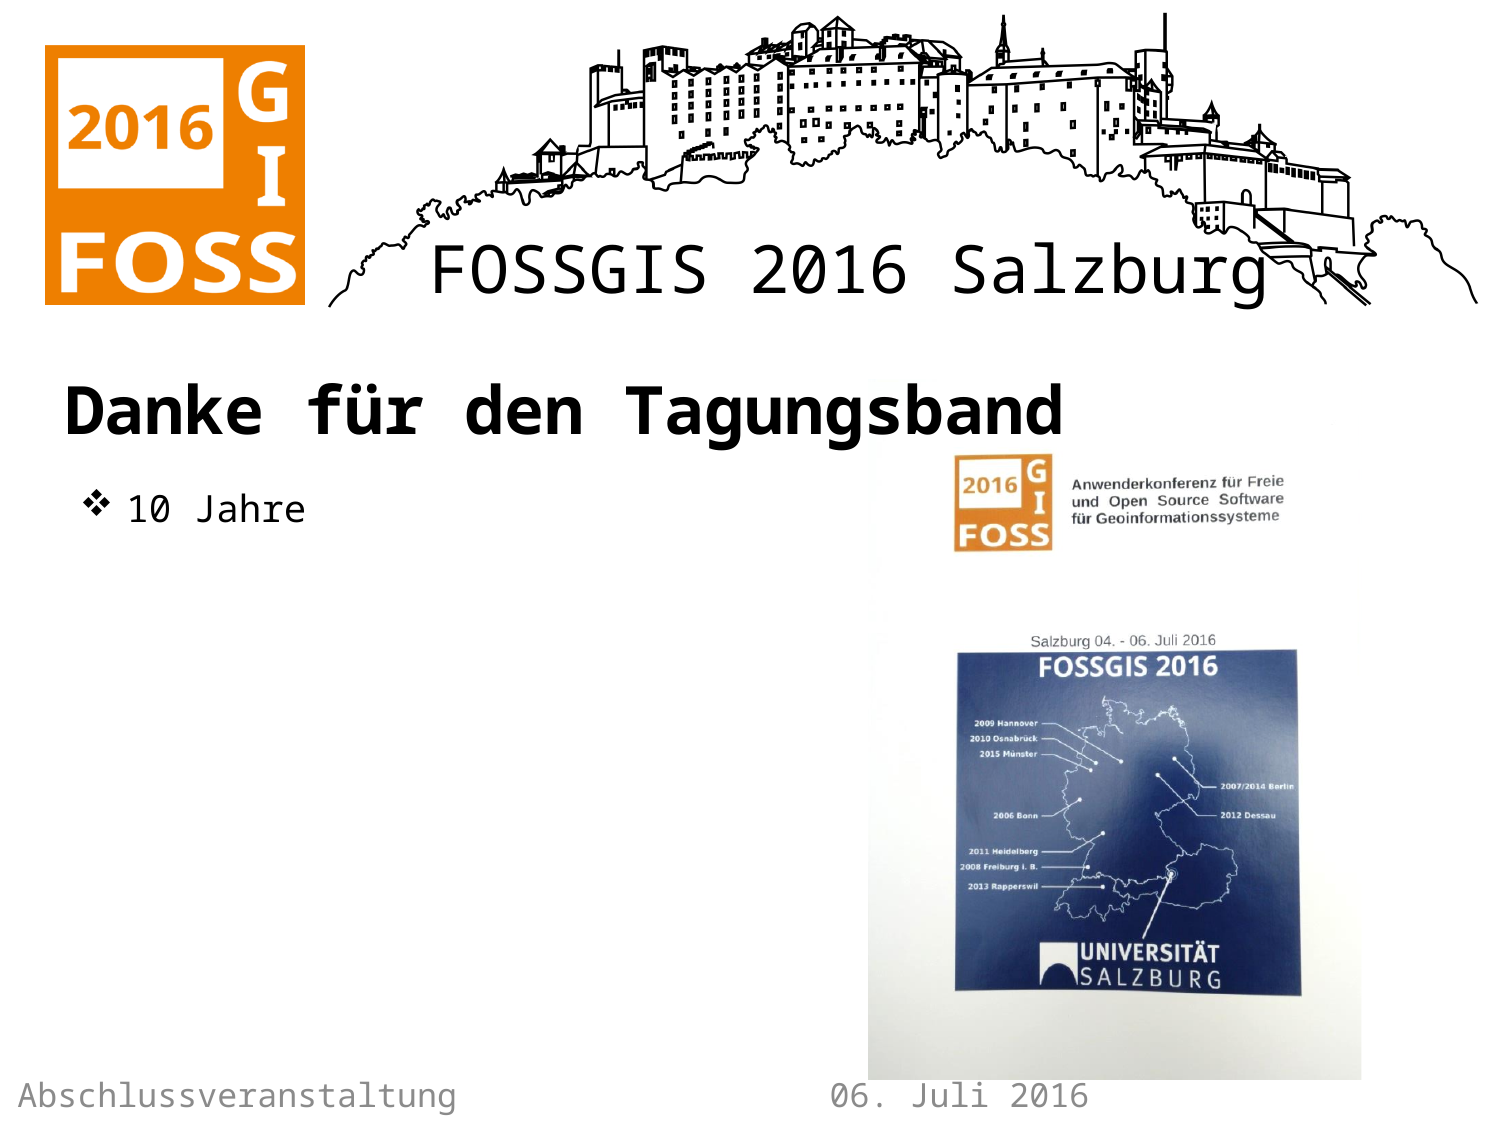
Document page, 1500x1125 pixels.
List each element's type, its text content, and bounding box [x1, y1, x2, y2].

picture [868, 379, 1362, 1046]
title FOSSGIS 2016 Salzburg [300, 196, 1399, 339]
picture [327, 12, 1500, 327]
text_box Danke für den Tagungsband [50, 360, 1080, 455]
picture [45, 45, 305, 306]
subtitle Abschlussveranstaltung 06. Juli 2016 [2, 1046, 1500, 1125]
text_box 10 Jahre [64, 478, 900, 538]
